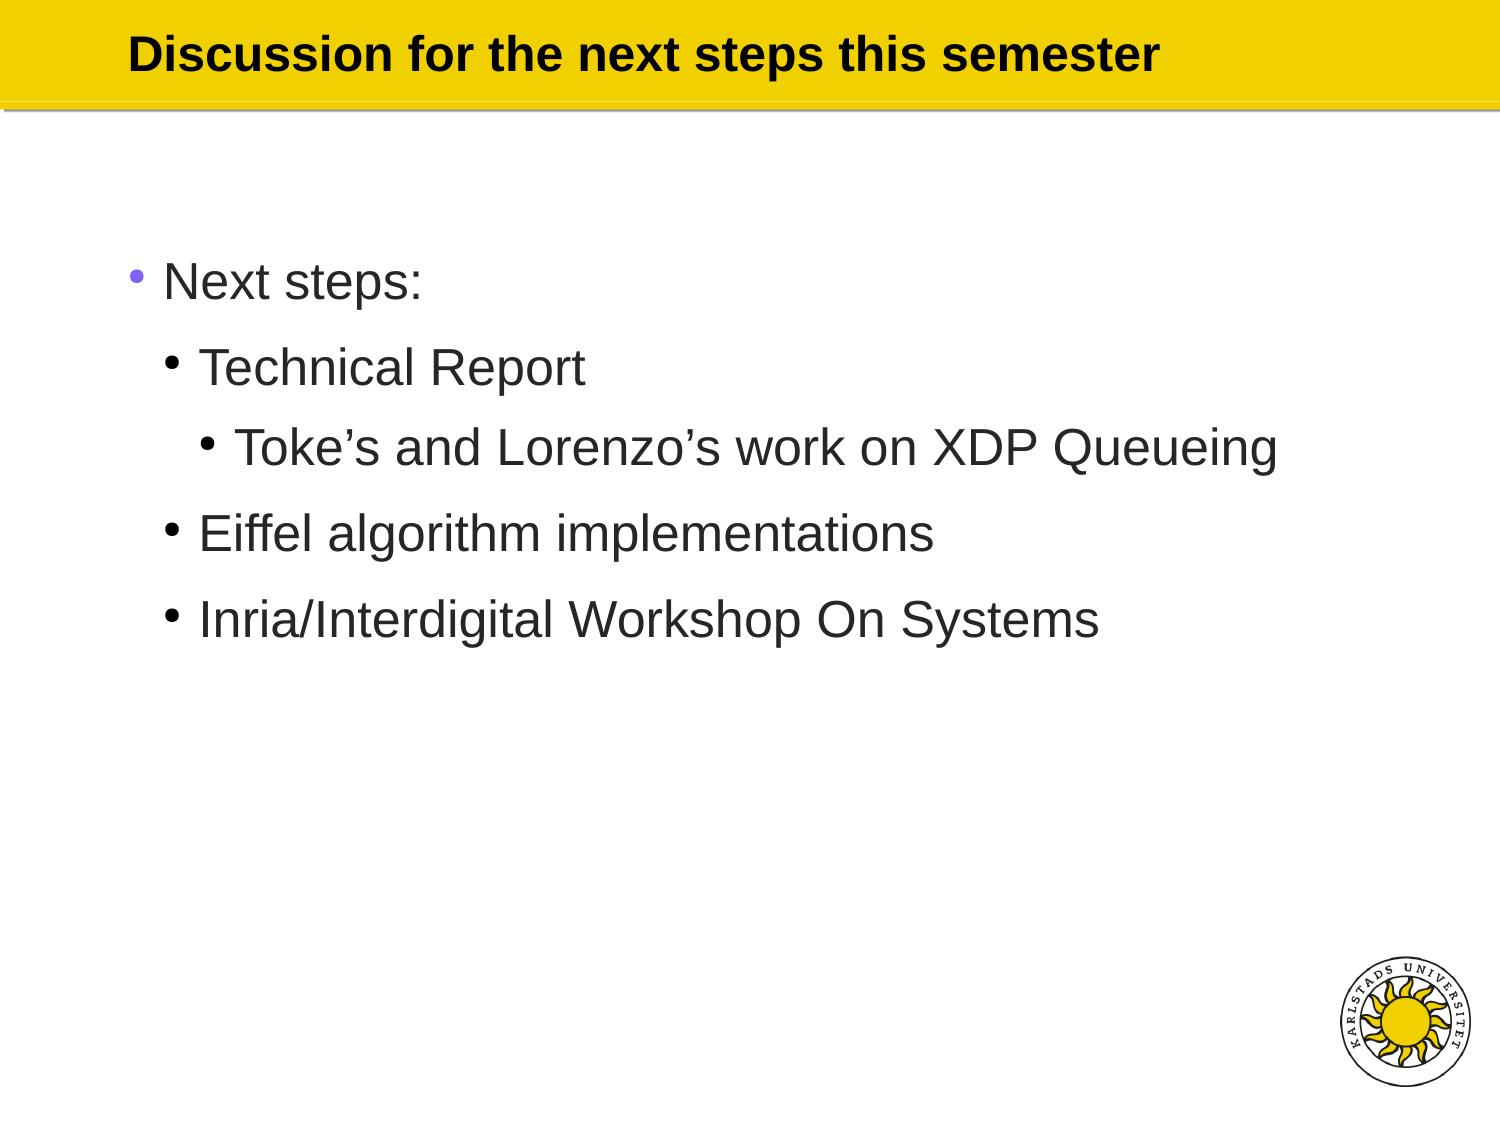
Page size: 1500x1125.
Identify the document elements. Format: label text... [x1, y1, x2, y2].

list Next steps: Technical Report Toke’s and Lorenzo’s work on XDP Queueing Eiffel algorithm implementations Inria/Interdigital Workshop On Systems [112, 166, 1486, 970]
title Discussion for the next steps this semester [112, 0, 1388, 102]
picture [1340, 970, 1471, 1095]
